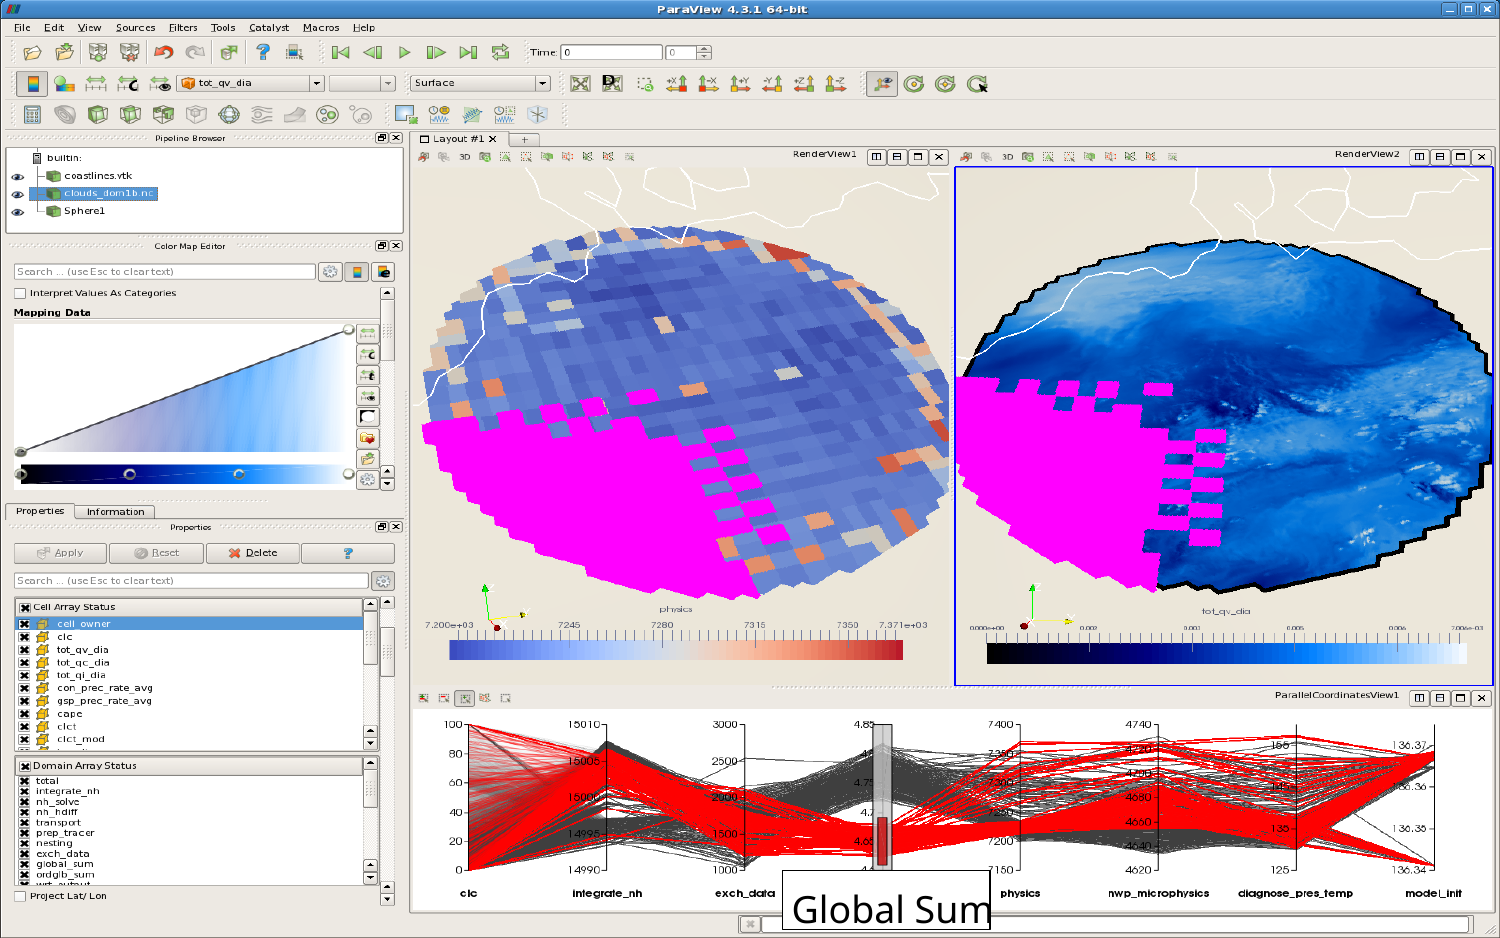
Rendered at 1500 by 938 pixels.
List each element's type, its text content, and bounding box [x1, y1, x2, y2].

picture [0, 0, 1500, 938]
text_box Global Sum [776, 856, 1032, 938]
